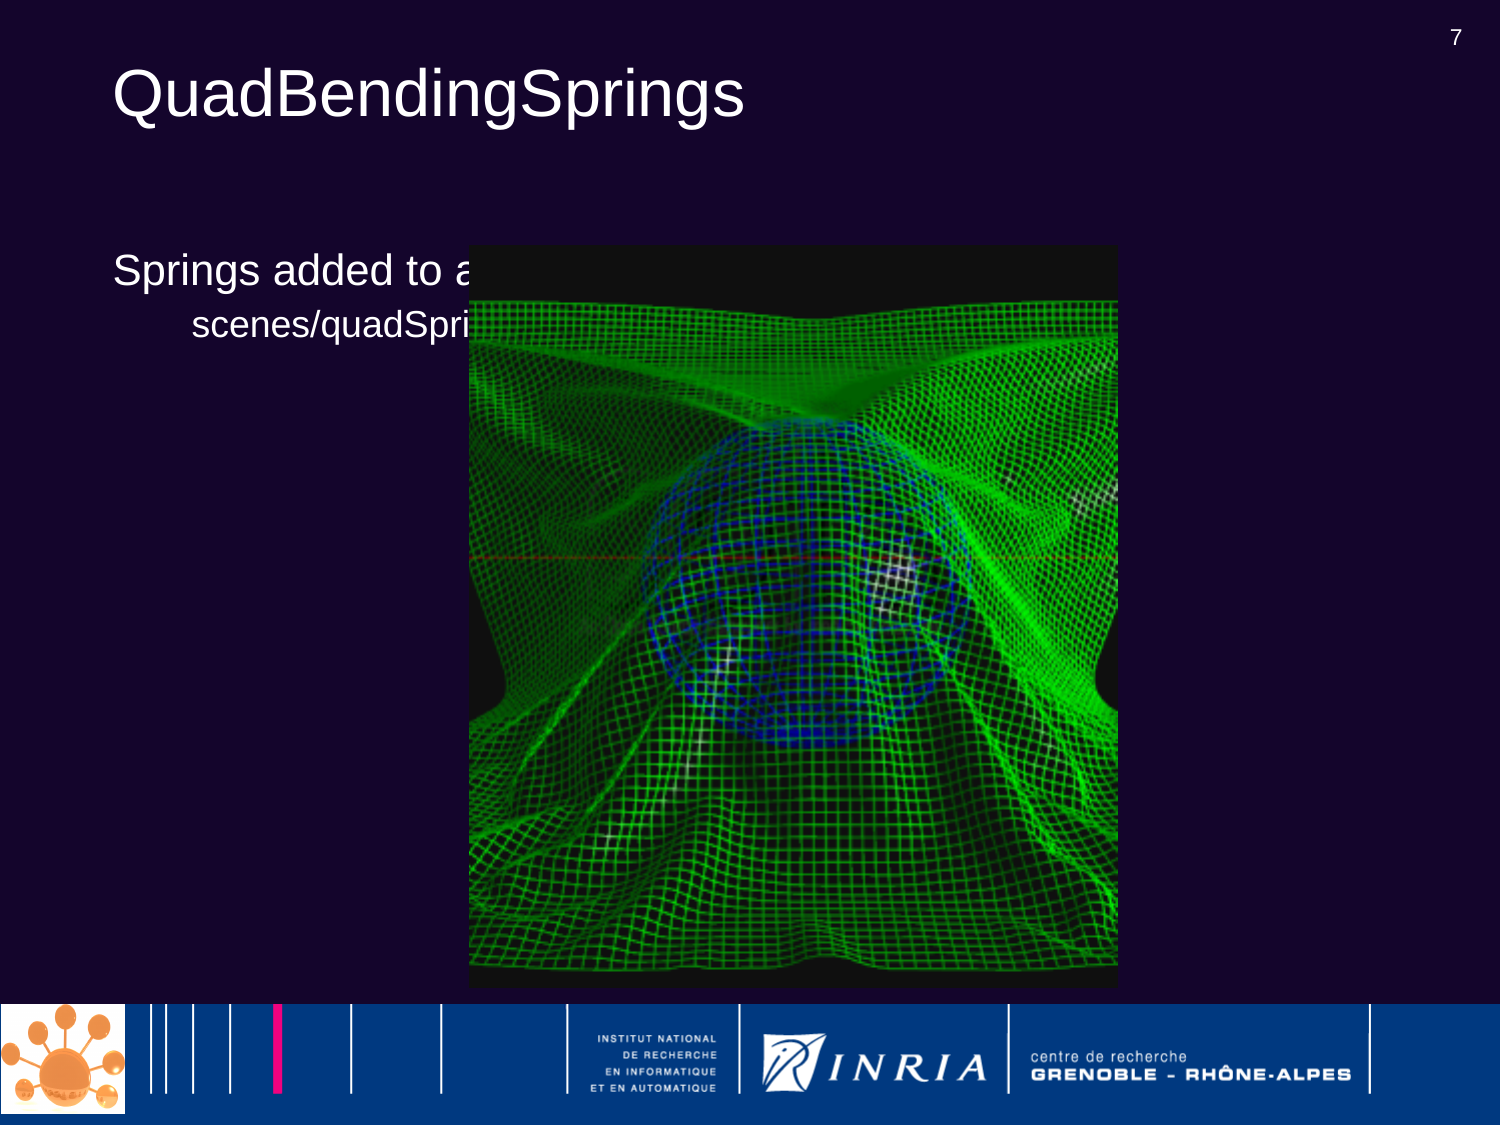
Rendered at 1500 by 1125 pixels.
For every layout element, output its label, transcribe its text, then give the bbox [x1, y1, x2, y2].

picture [469, 245, 1467, 988]
title QuadBendingSprings [112, 0, 1474, 188]
picture [0, 1004, 1500, 1125]
list Springs added to a quad mesh to prevent bending scenes/quadSpringSphere.scn [112, 245, 469, 988]
